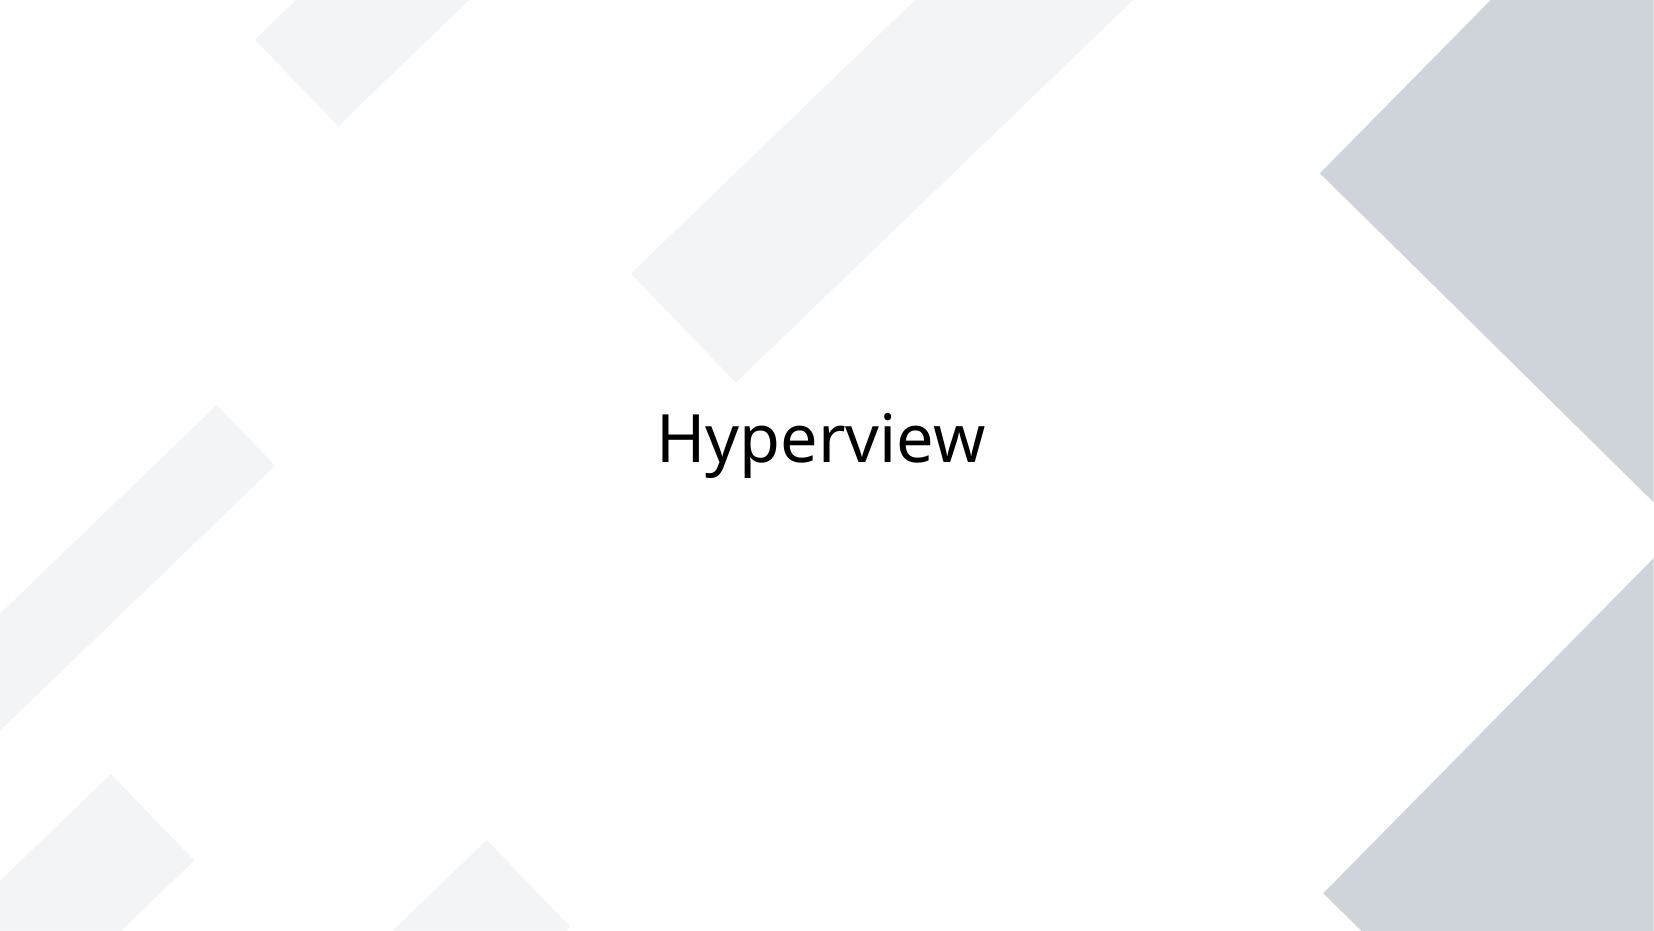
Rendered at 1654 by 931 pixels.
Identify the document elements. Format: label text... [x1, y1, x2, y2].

subtitle Hyperview [76, 76, 1565, 797]
